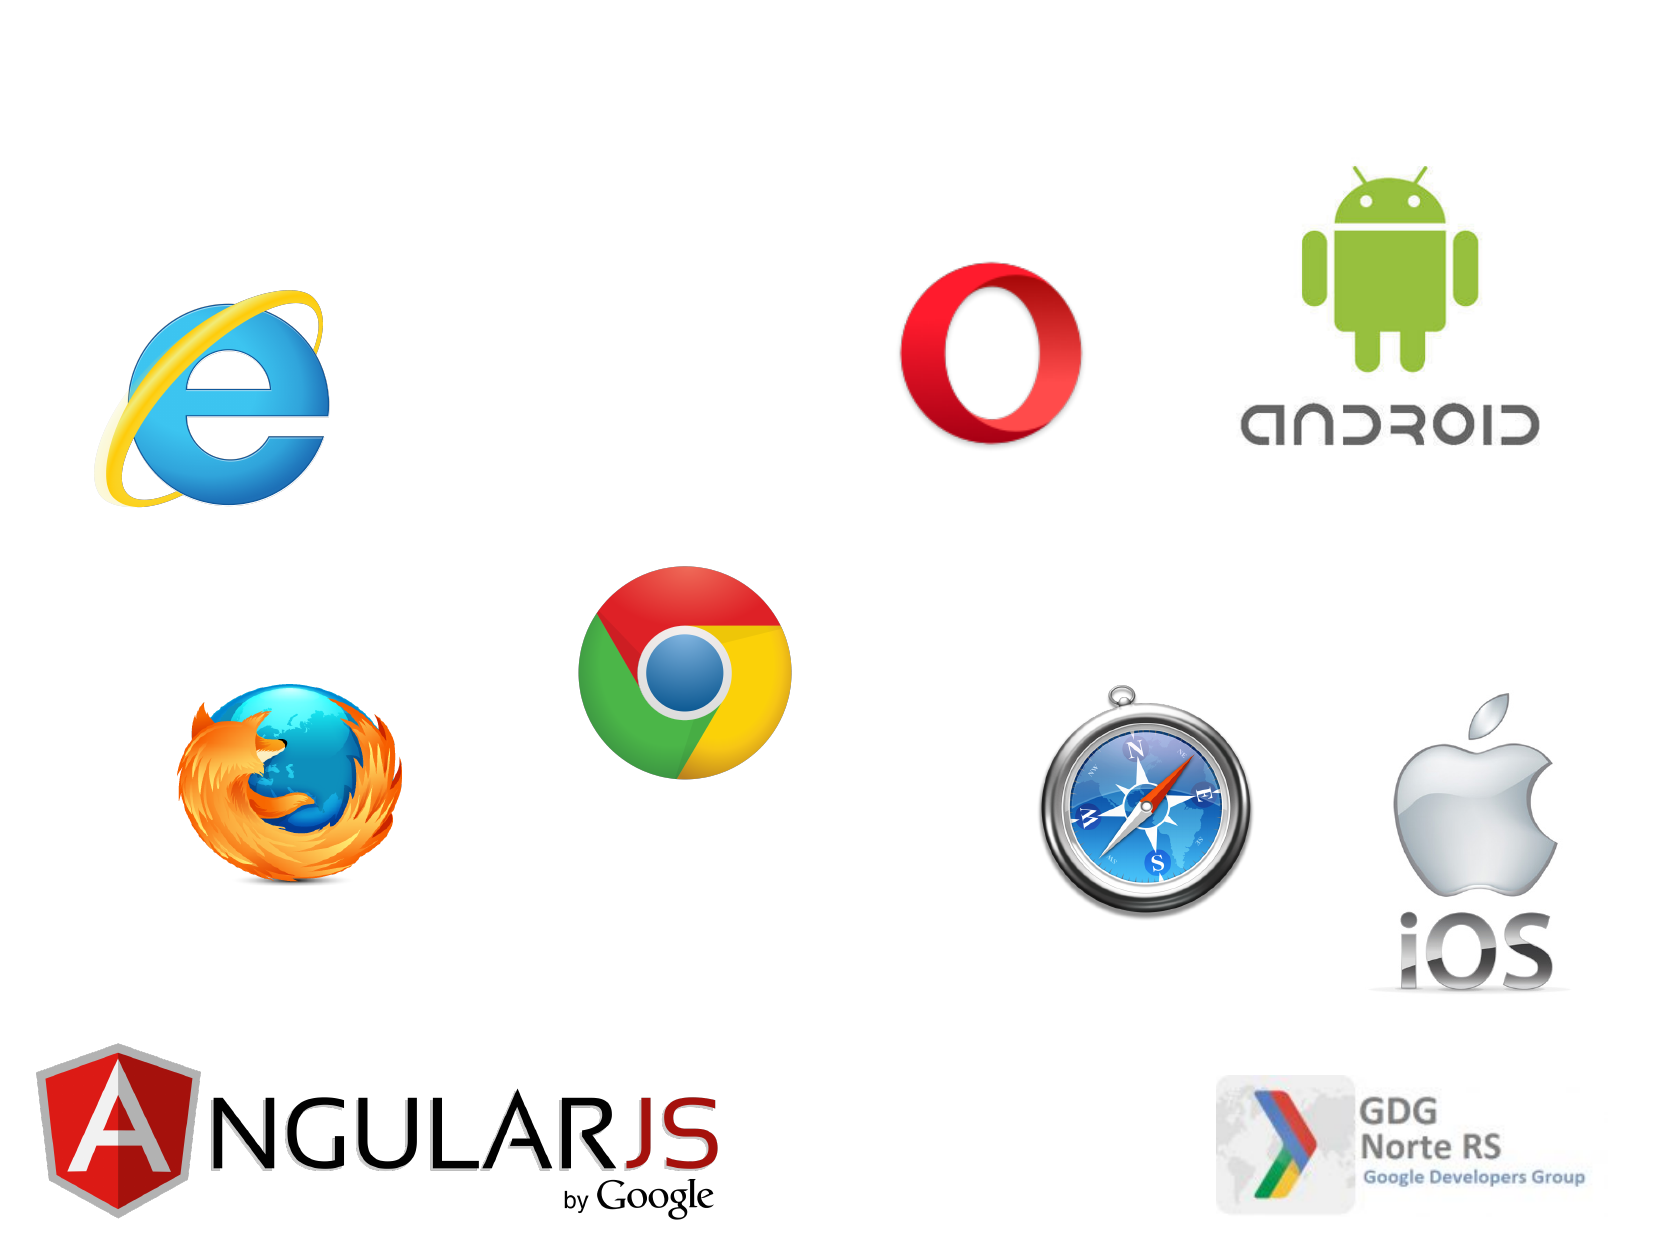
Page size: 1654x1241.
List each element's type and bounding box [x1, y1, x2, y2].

picture [94, 283, 331, 520]
picture [1216, 1075, 1608, 1217]
picture [177, 684, 402, 886]
picture [578, 566, 792, 780]
picture [1138, 125, 1630, 485]
picture [1299, 673, 1642, 1016]
picture [872, 234, 1111, 473]
picture [1027, 684, 1264, 922]
picture [32, 1039, 721, 1223]
